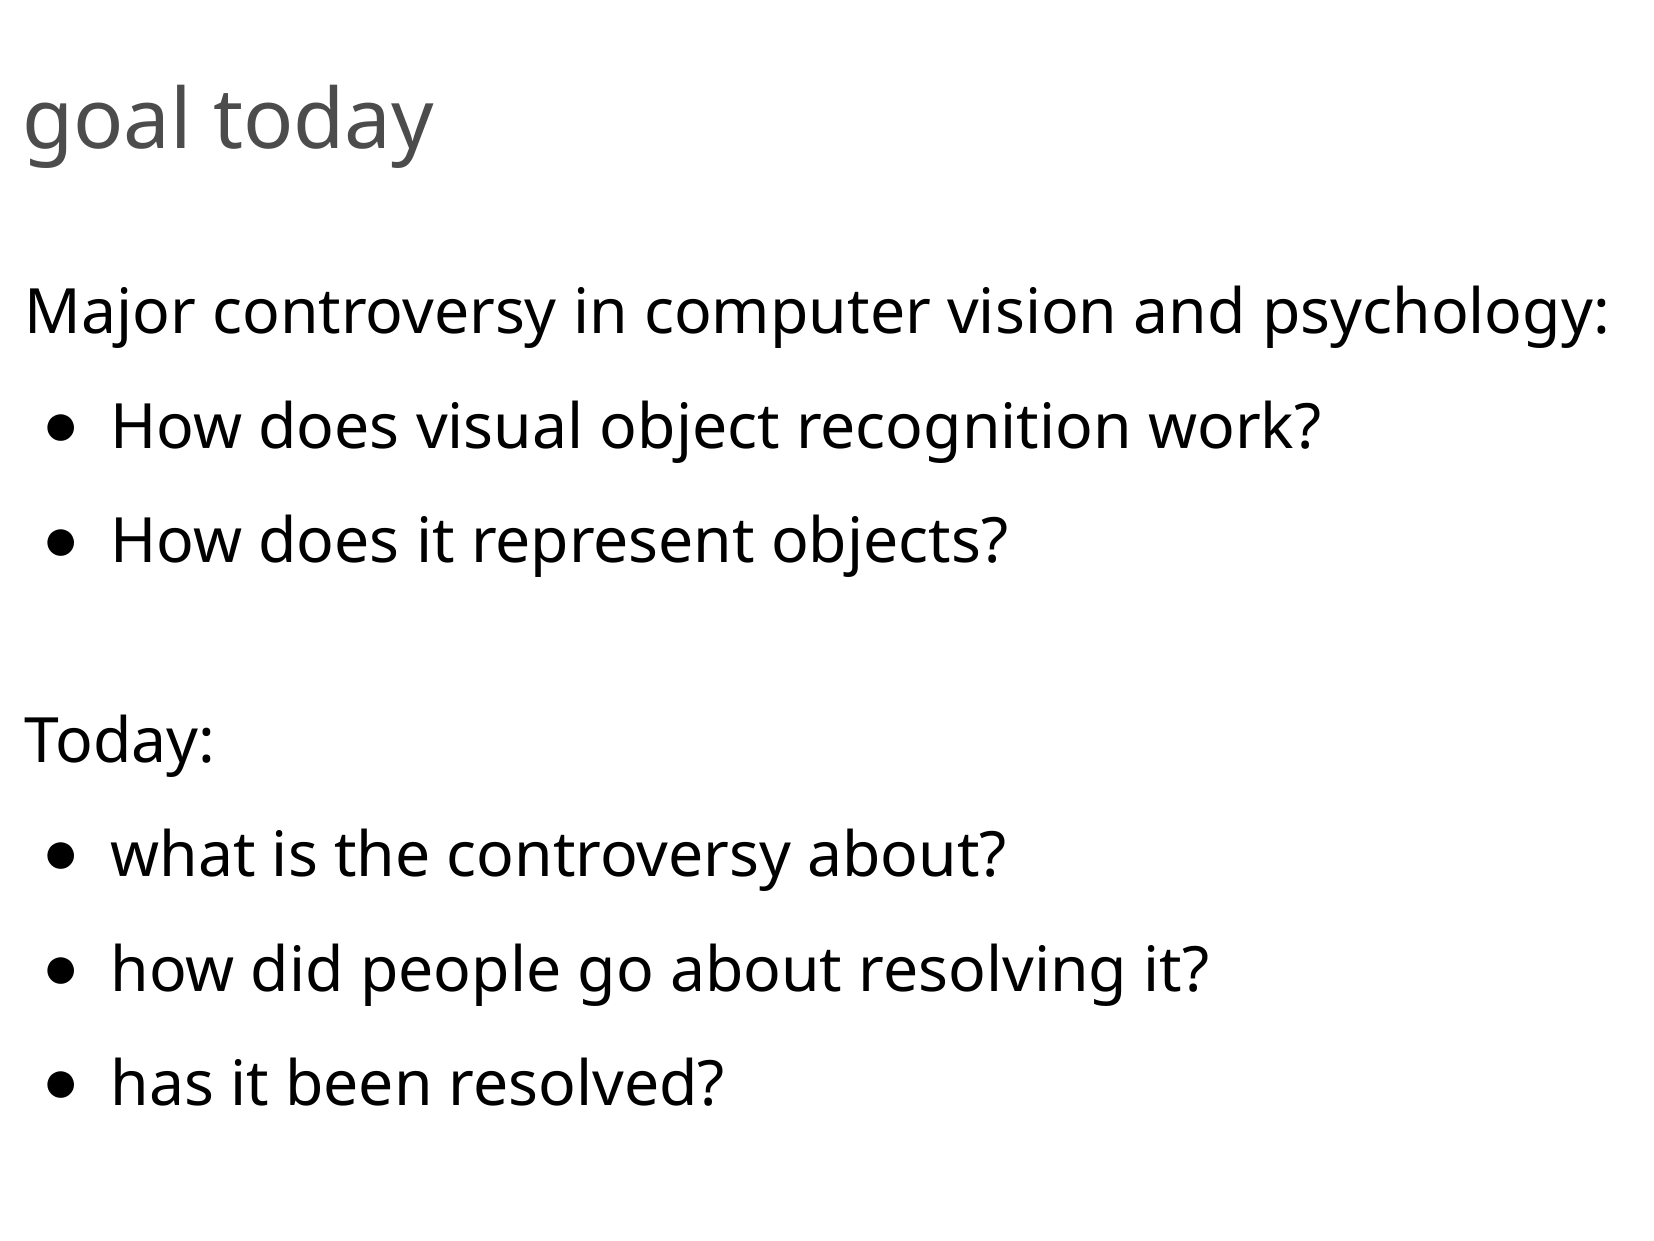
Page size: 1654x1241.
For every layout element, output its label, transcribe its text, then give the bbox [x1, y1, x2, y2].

title goal today [22, 19, 1654, 213]
list Major controversy in computer vision and psychology: How does visual object recognition work? How does it represent objects? Today: what is the controversy about? how did people go about resolving it? has it been resolved? [25, 211, 1654, 1181]
